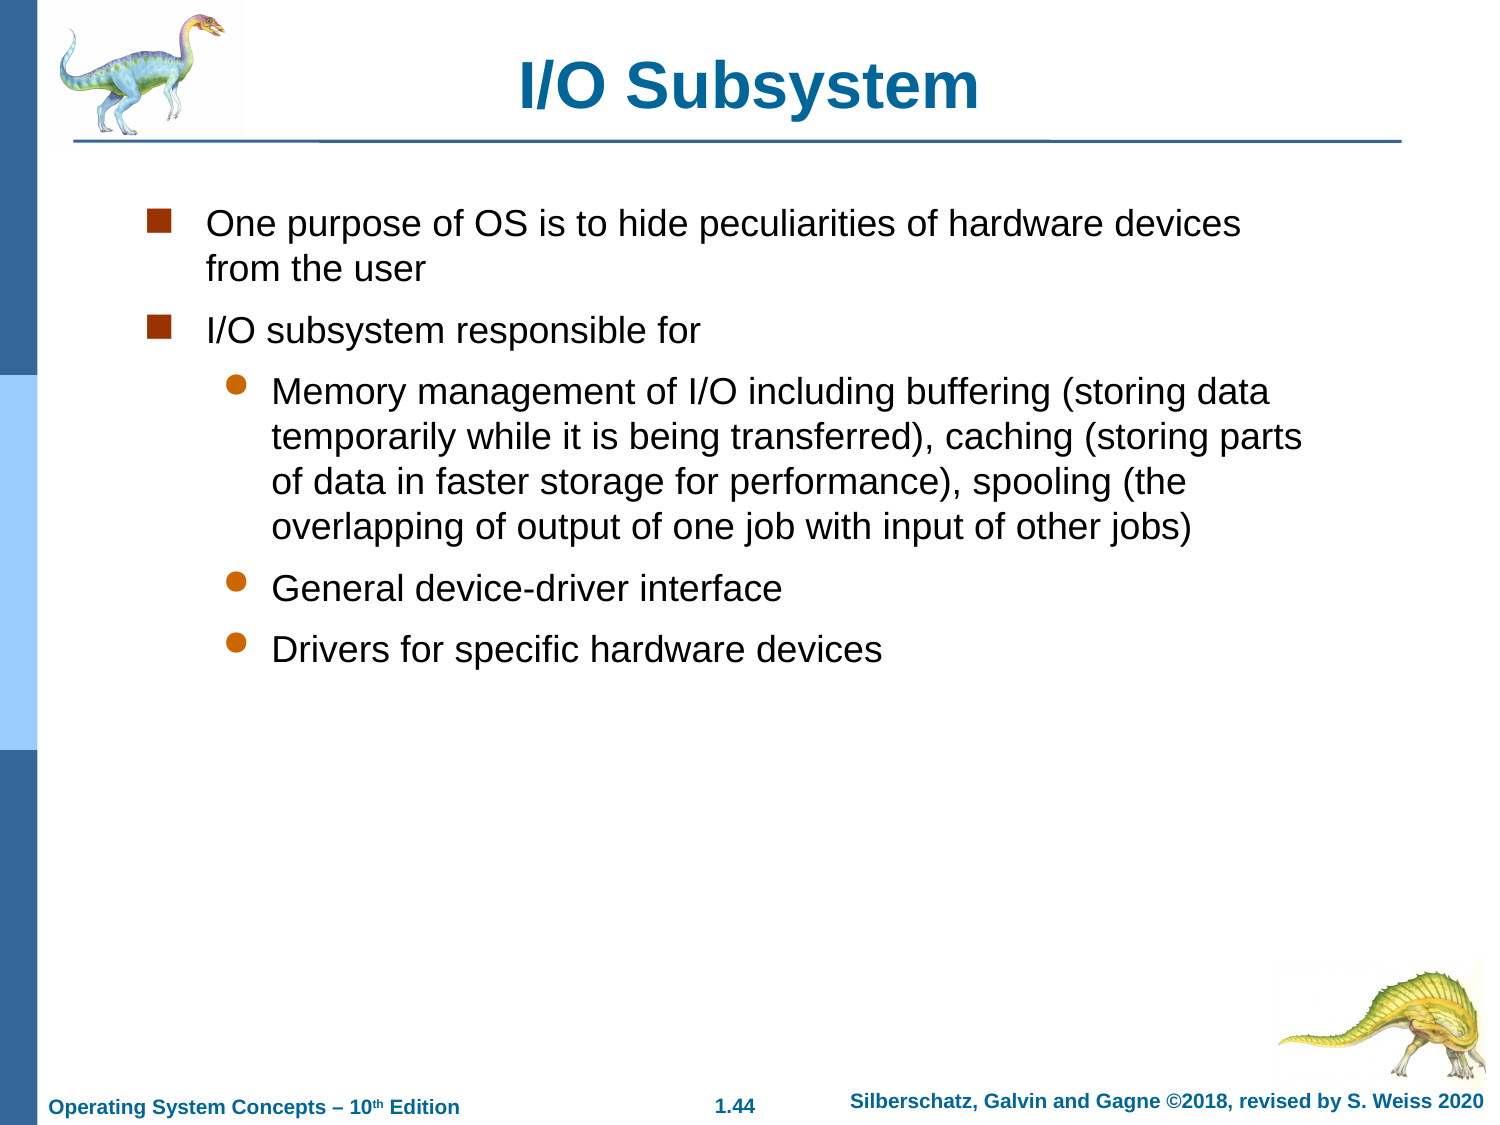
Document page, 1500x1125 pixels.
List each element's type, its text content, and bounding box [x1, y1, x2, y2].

picture [1275, 959, 1486, 1090]
picture [46, 0, 243, 149]
text_box One purpose of OS is to hide peculiarities of hardware devices from the user I/O subsystem responsible for Memory management of I/O including buffering (storing data temporarily while it is being transferred), caching (storing parts of data in faster storage for performance), spooling (the overlapping of output of one job with input of other jobs) General device-driver interface Drivers for specific hardware devices [134, 191, 1327, 936]
text_box I/O Subsystem [75, 35, 1426, 130]
